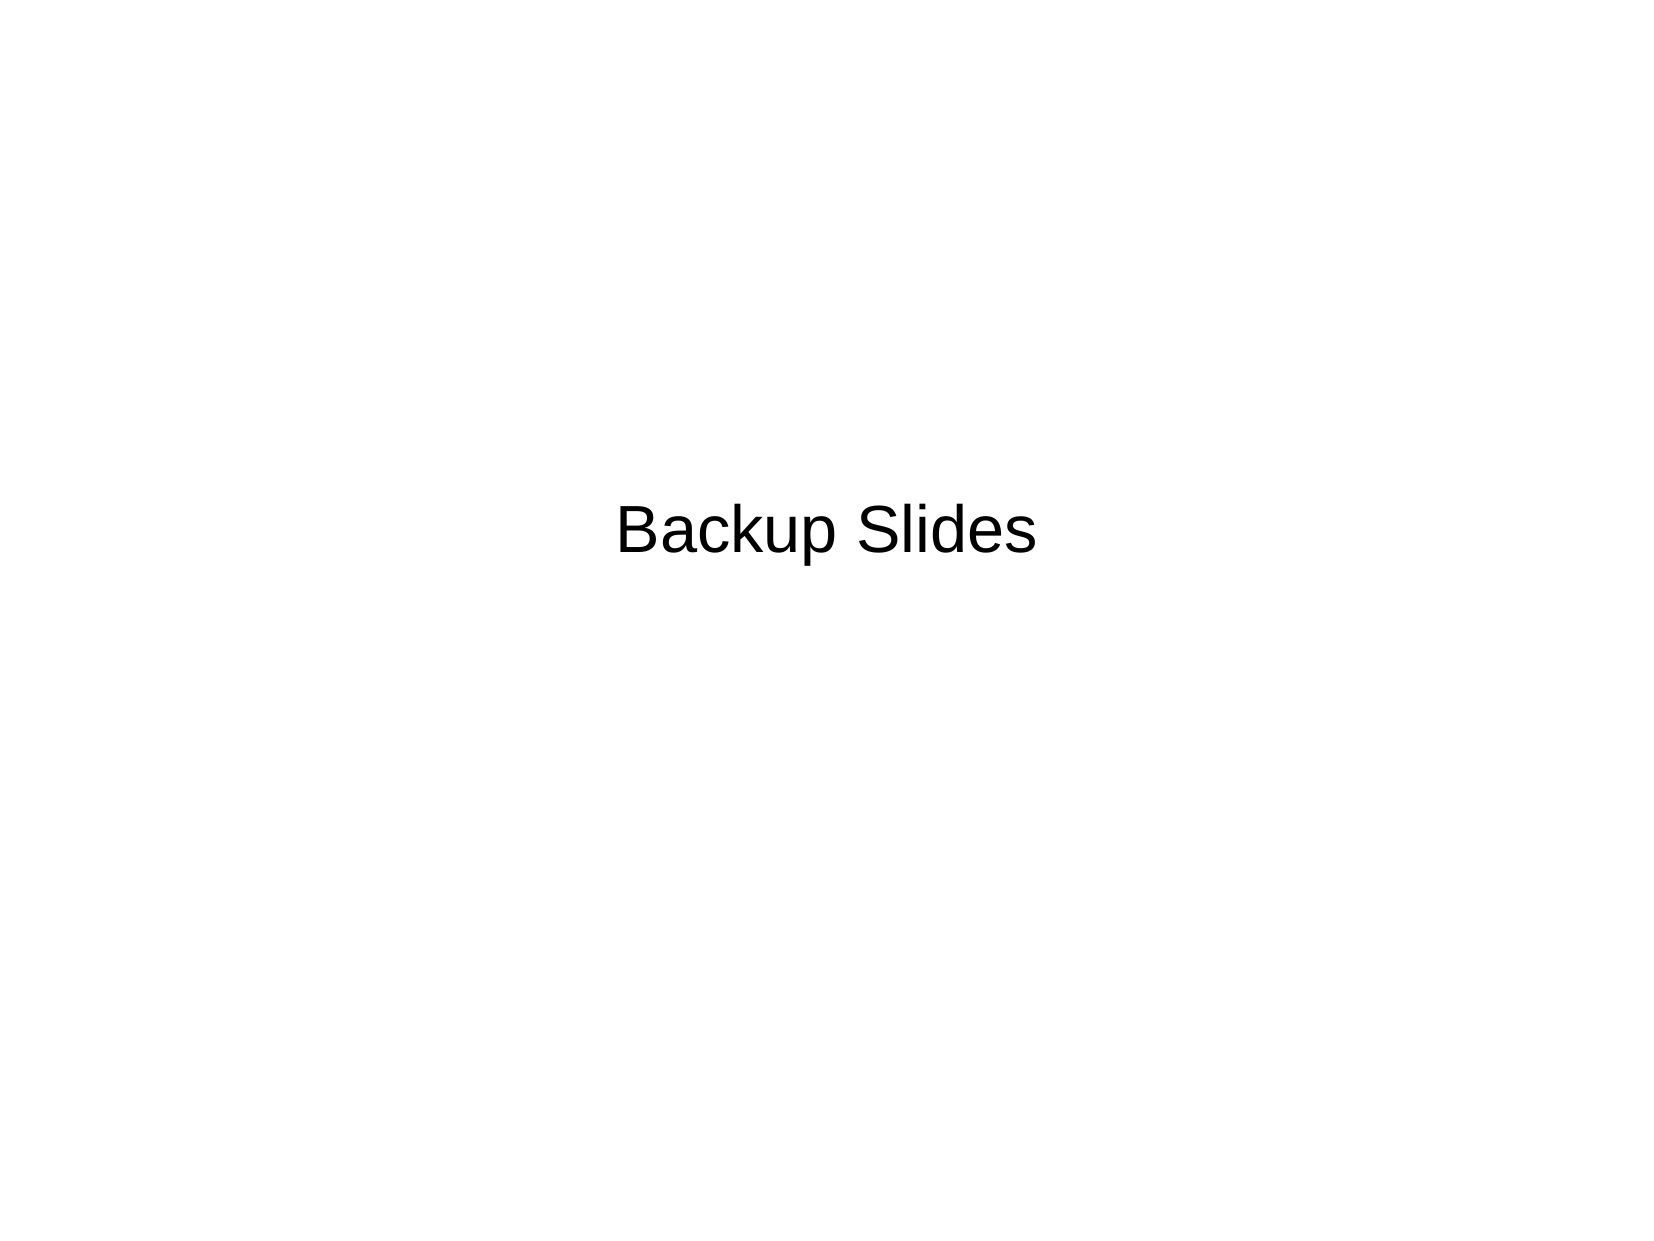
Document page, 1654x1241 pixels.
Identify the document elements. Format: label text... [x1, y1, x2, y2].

subtitle Backup Slides [82, 49, 1571, 1010]
